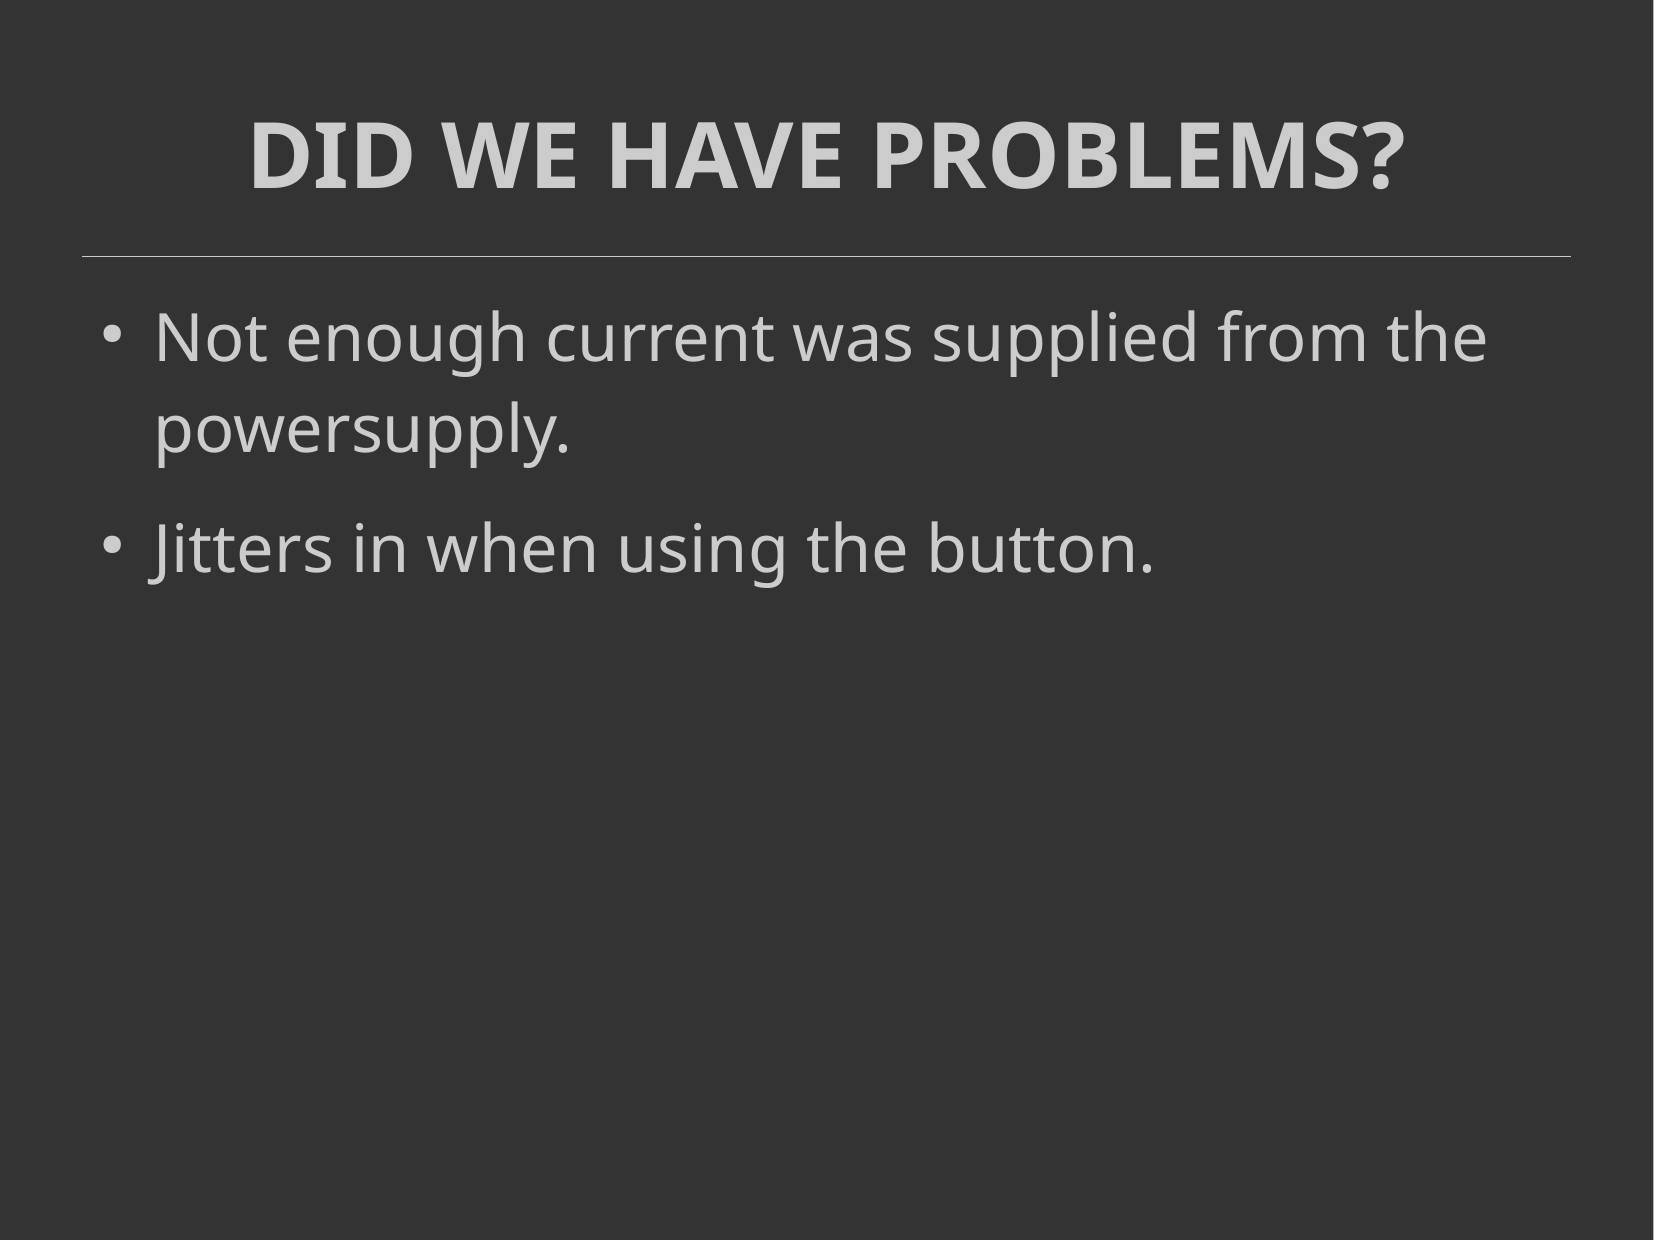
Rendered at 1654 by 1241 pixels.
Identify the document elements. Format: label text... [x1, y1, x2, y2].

list Not enough current was supplied from the powersupply. Jitters in when using the button. [82, 290, 1571, 1010]
title DID WE HAVE PROBLEMS? [82, 49, 1571, 257]
